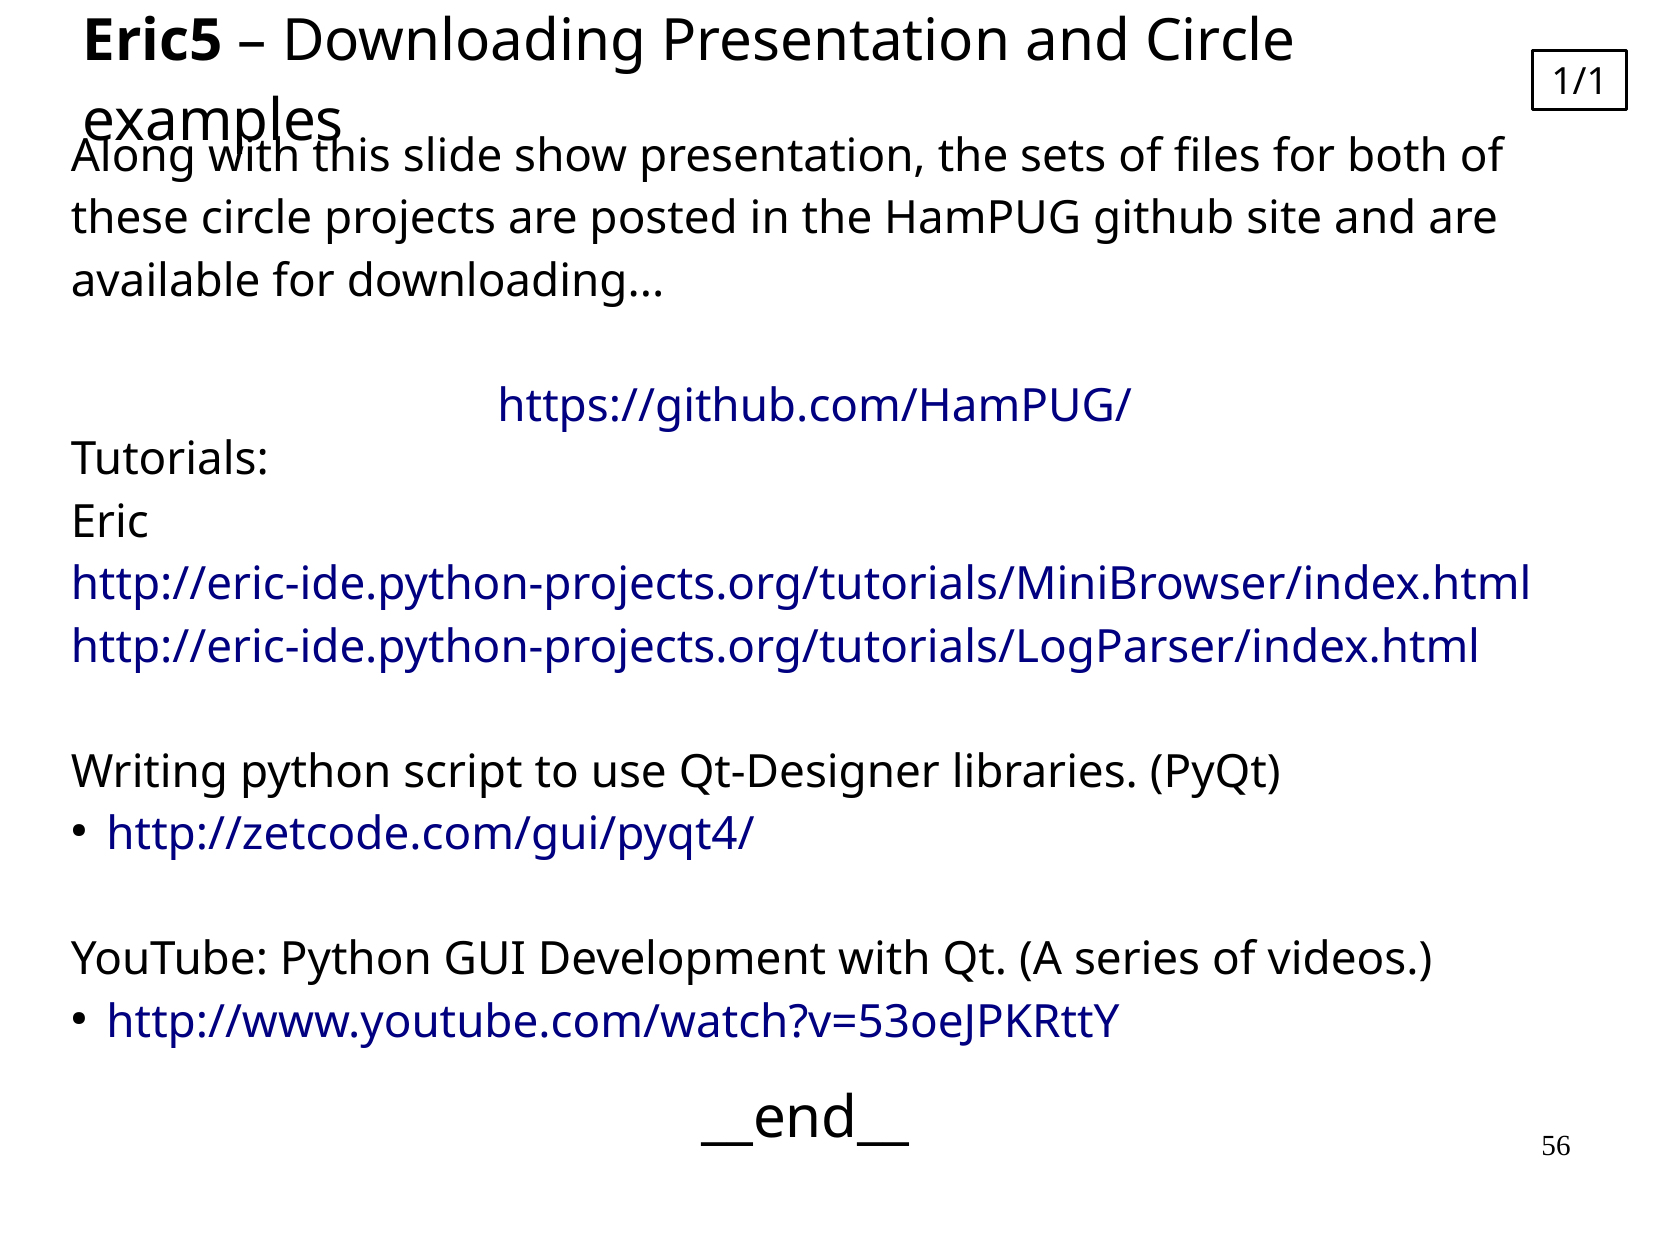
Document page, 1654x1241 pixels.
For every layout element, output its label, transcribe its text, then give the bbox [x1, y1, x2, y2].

title __end__ [84, 1076, 1573, 1153]
text_box Tutorials: Eric http://eric-ide.python-projects.org/tutorials/MiniBrowser/index.html http://eric-ide.python-projects.org/tutorials/LogParser/index.html Writing python script to use Qt-Designer libraries. (PyQt) http://zetcode.com/gui/pyqt4/ YouTube: Python GUI Development with Qt. (A series of videos.) http://www.youtube.com/watch?v=53oeJPKRttY [70, 440, 1560, 1036]
title Eric5 – Downloading Presentation and Circle examples [82, 39, 1571, 116]
text_box Along with this slide show presentation, the sets of files for both of these circle projects are posted in the HamPUG github site and are available for downloading... https://github.com/HamPUG/ [70, 129, 1559, 428]
text_box 1/1 [1532, 50, 1627, 110]
